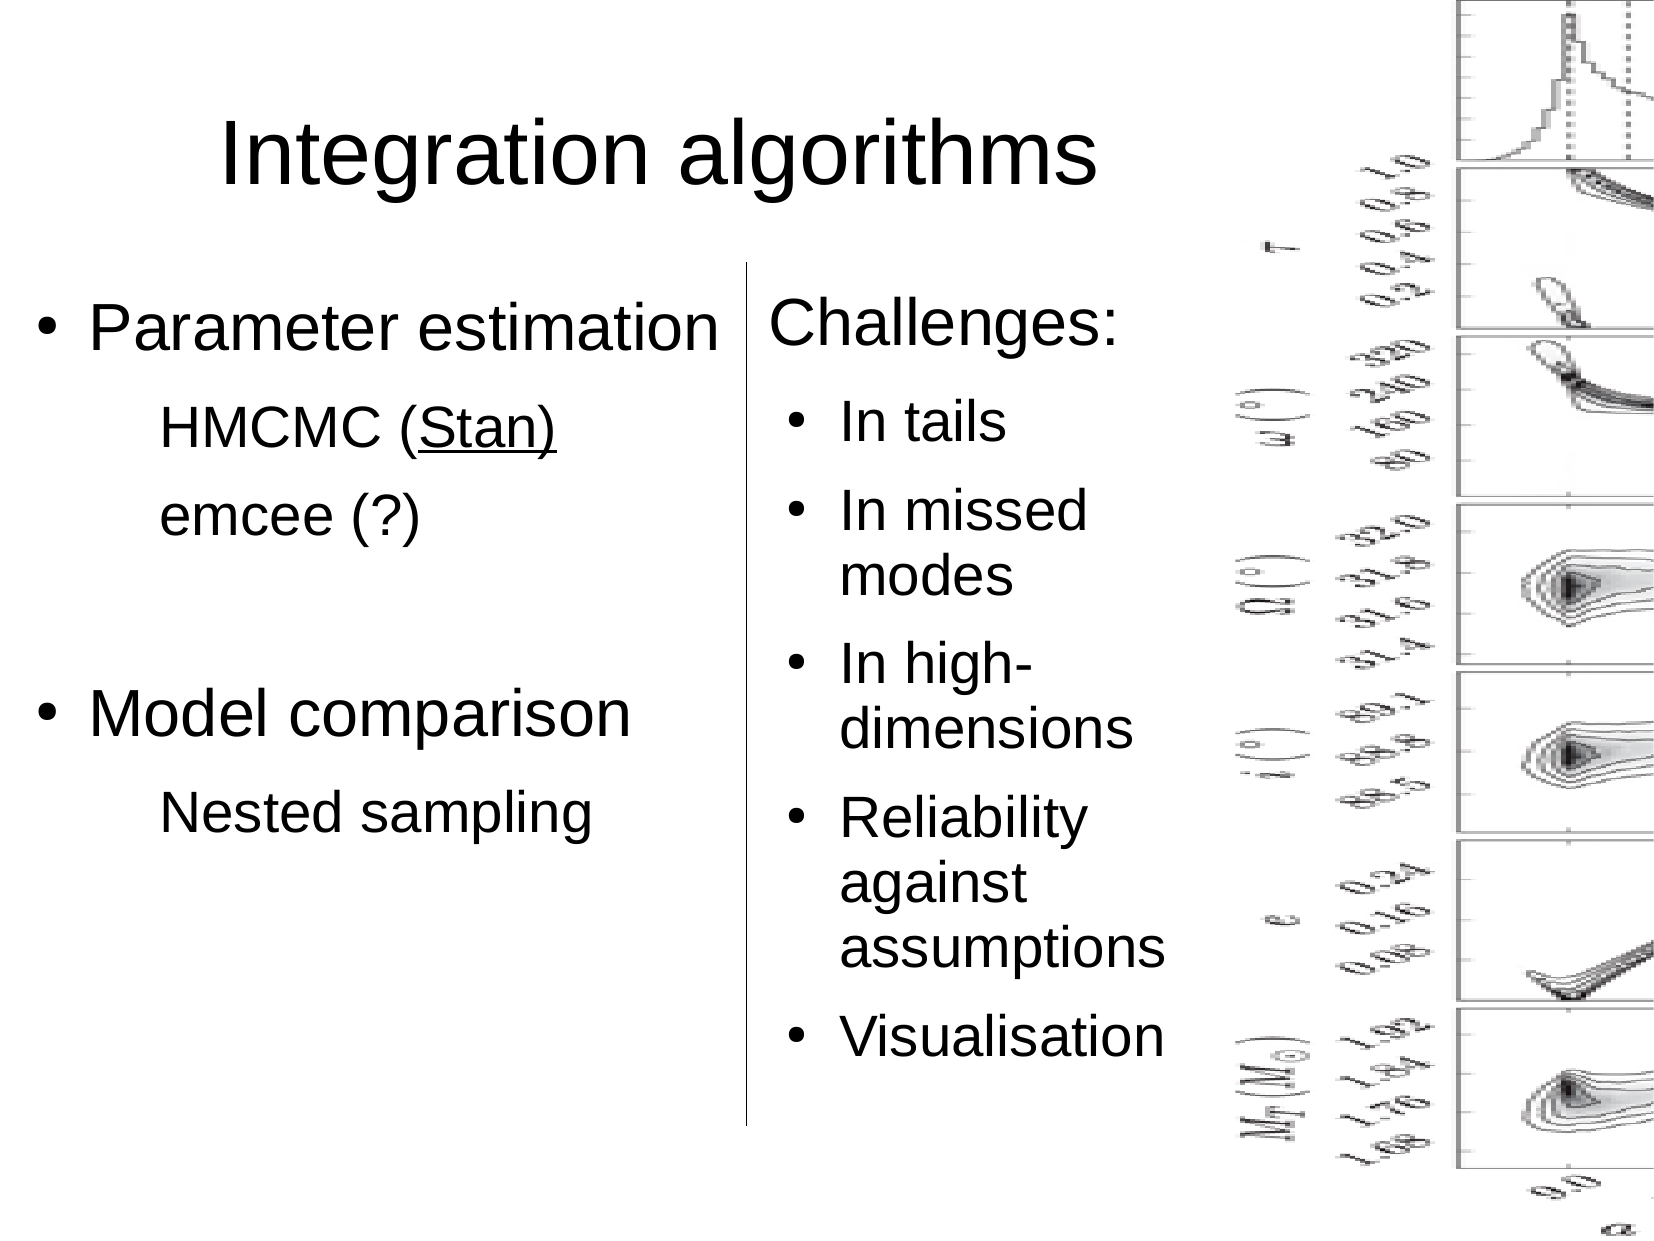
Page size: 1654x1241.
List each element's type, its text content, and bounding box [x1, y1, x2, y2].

list Challenges: In tails In missed modes In high-dimensions Reliability against assumptions Visualisation [697, 284, 1235, 1241]
picture [1235, 0, 1654, 1241]
list Parameter estimation HMCMC (Stan) emcee (?) Model comparison Nested sampling [17, 290, 697, 1010]
title Integration algorithms [82, 49, 1235, 257]
